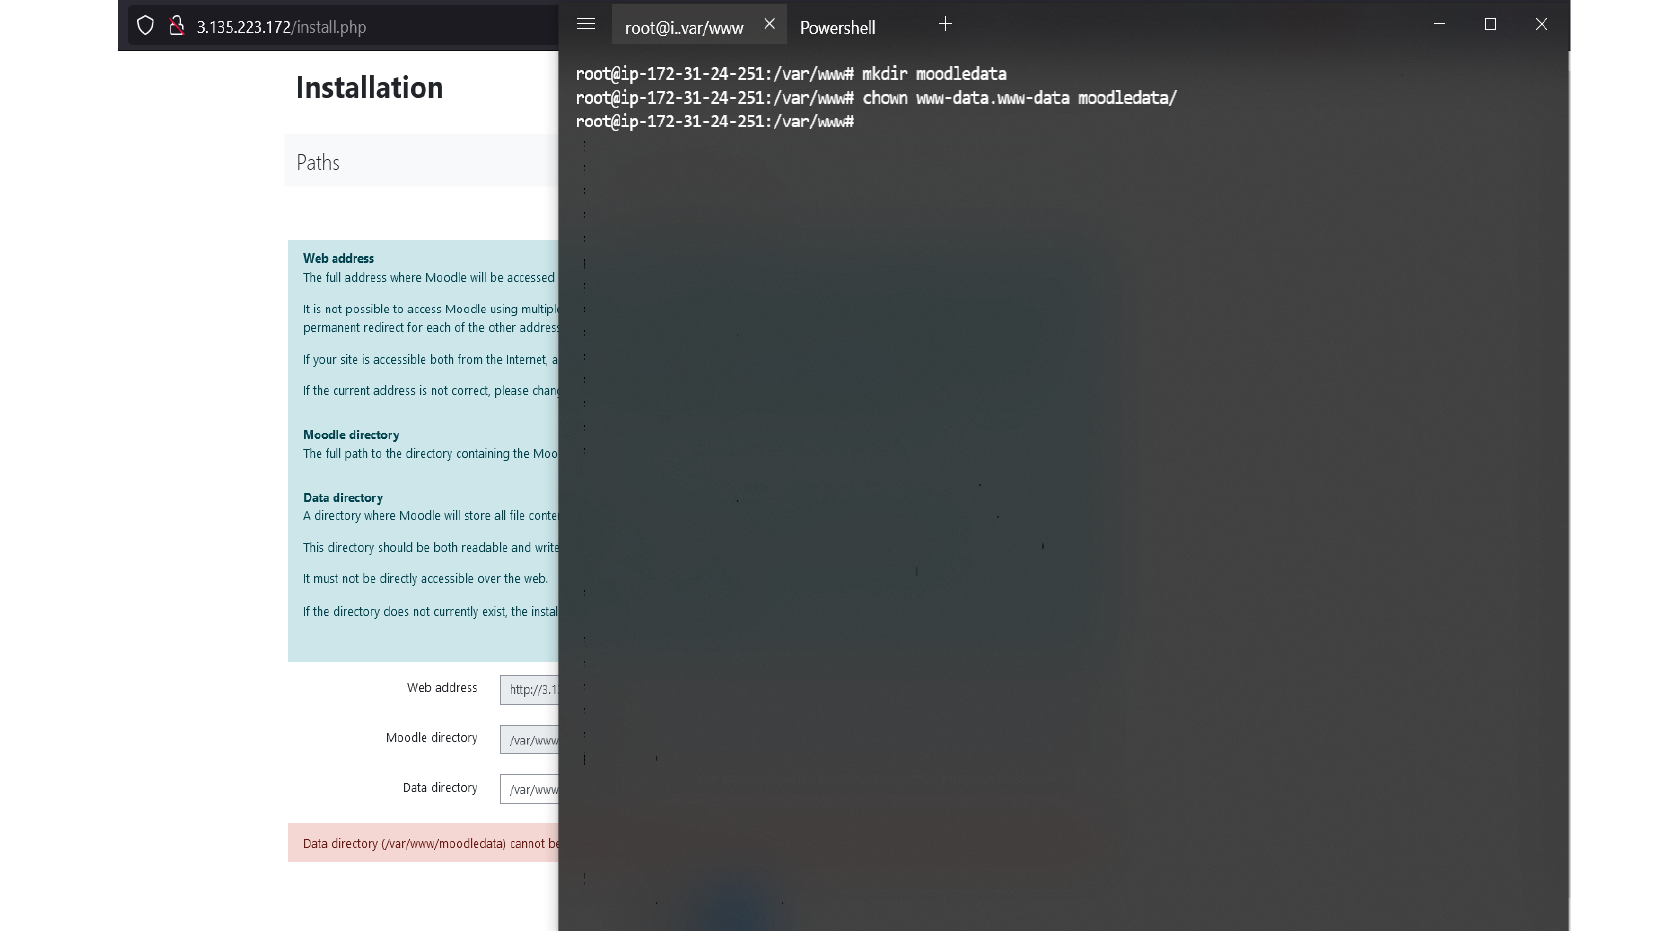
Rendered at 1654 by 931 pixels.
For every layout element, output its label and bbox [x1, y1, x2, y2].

picture [118, 0, 1571, 931]
